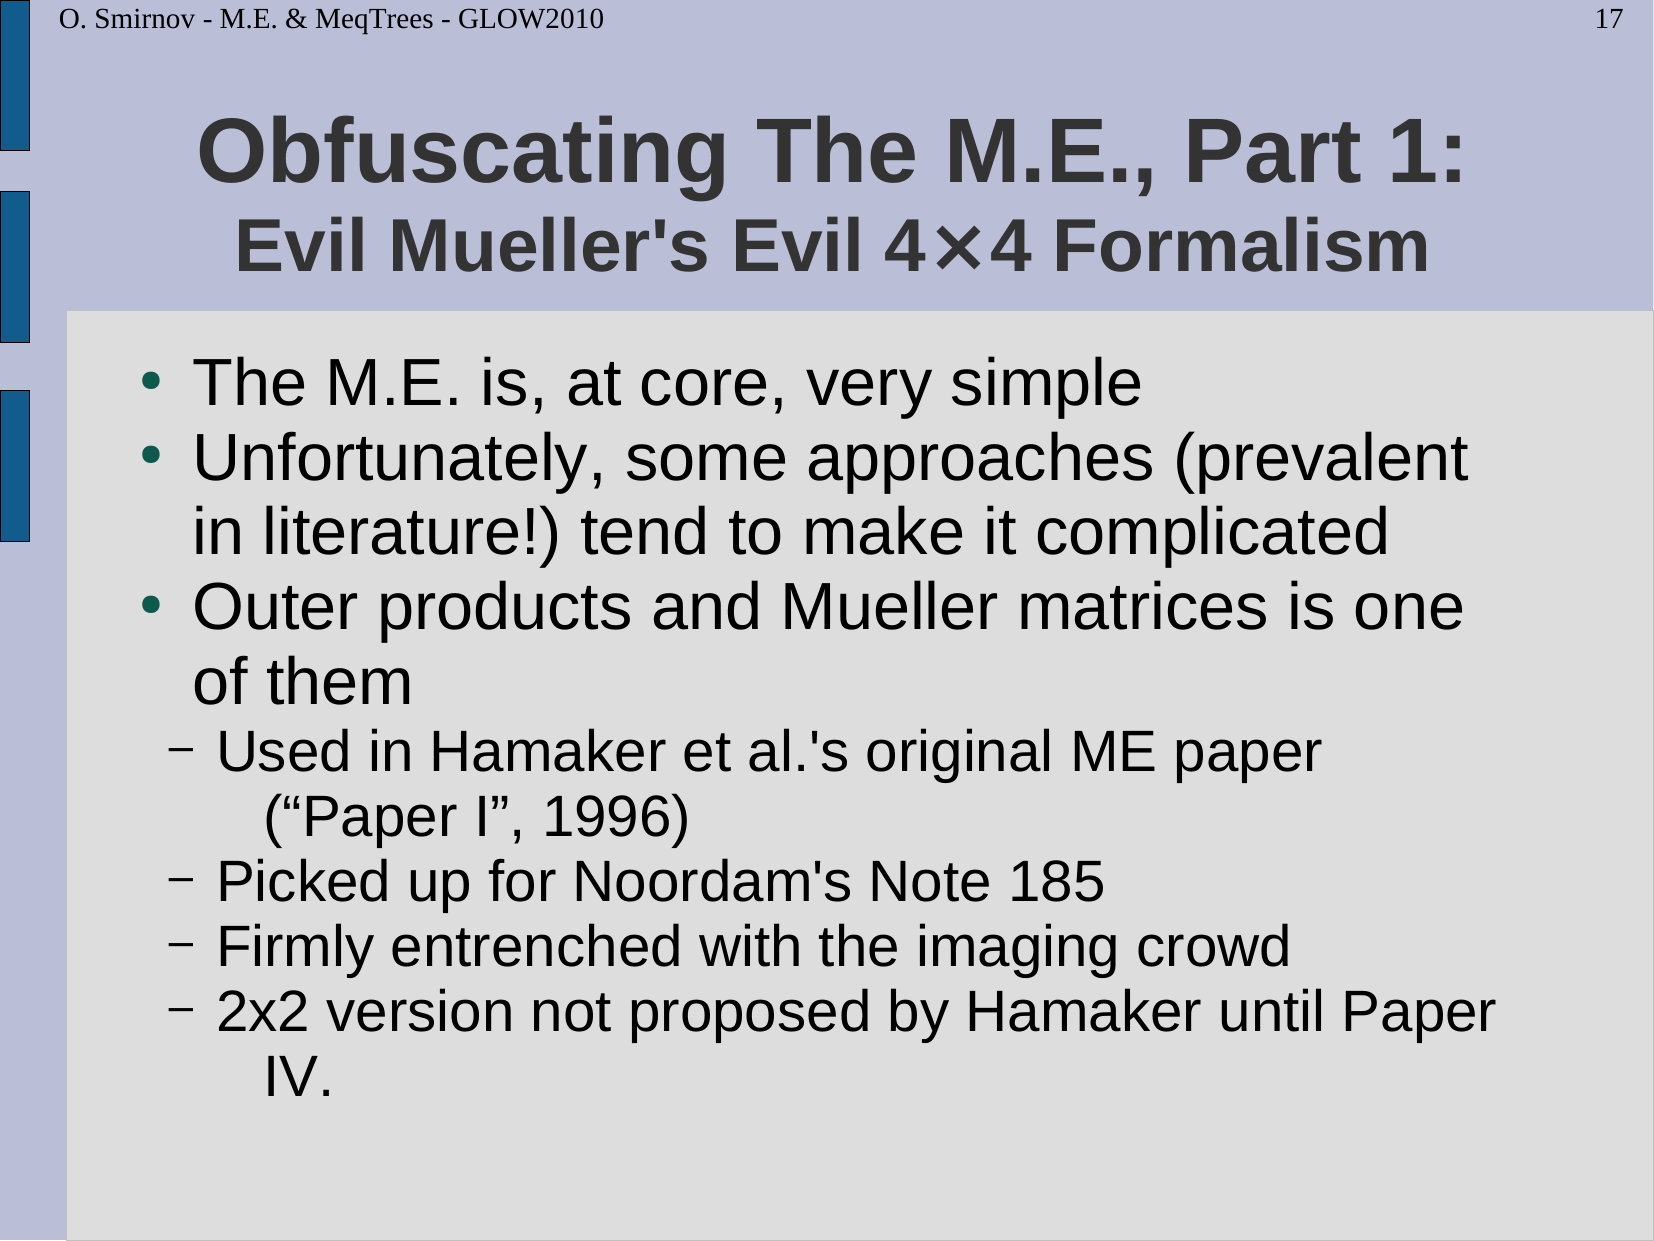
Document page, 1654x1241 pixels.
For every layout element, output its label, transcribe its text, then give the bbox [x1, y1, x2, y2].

title Obfuscating The M.E., Part 1: Evil Mueller's Evil 4×4 Formalism [127, 98, 1540, 291]
list The M.E. is, at core, very simple Unfortunately, some approaches (prevalent in literature!) tend to make it complicated Outer products and Mueller matrices is one of them Used in Hamaker et al.'s original ME paper (“Paper I”, 1996) Picked up for Noordam's Note 185 Firmly entrenched with the imaging crowd 2x2 version not proposed by Hamaker until Paper IV. [121, 344, 1534, 1149]
